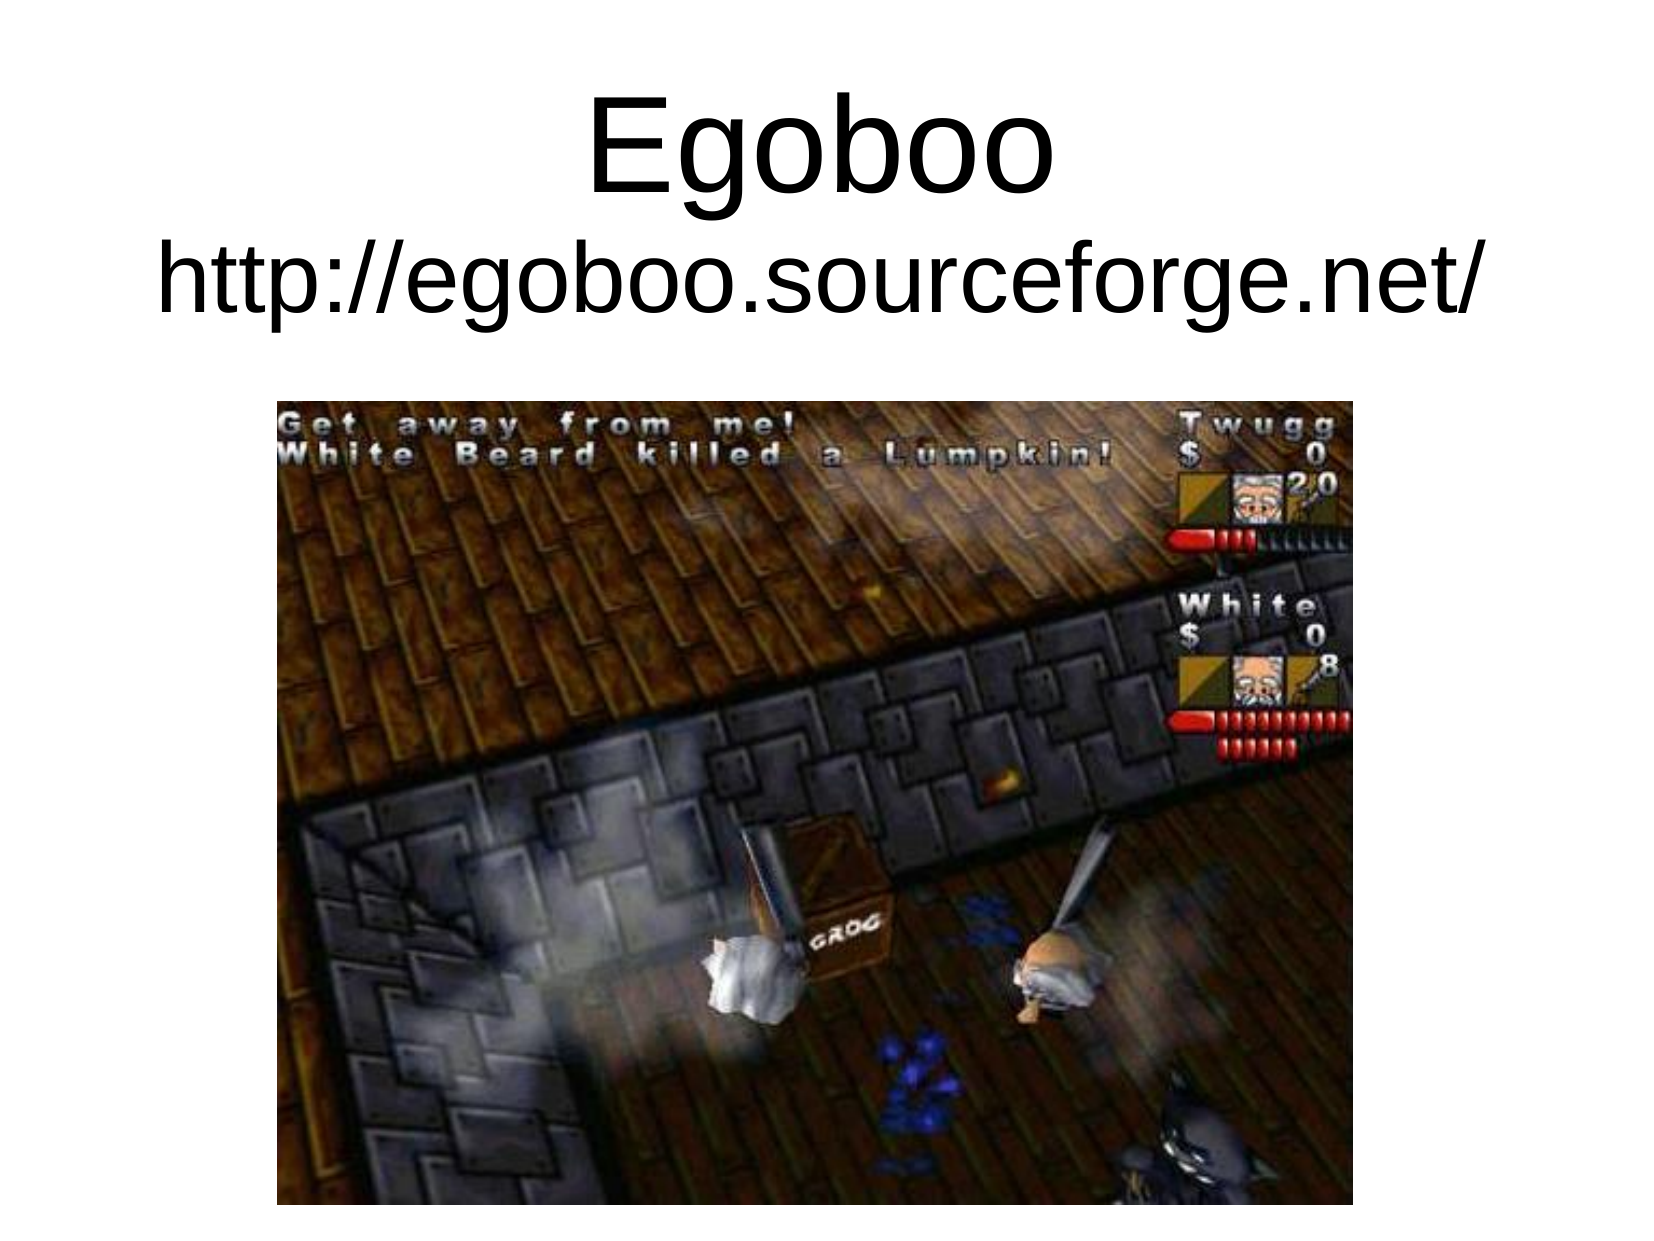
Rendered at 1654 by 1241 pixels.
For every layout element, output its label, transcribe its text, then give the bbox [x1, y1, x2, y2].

picture [277, 401, 1353, 1205]
title Egoboo http://egoboo.sourceforge.net/ [76, 67, 1565, 334]
